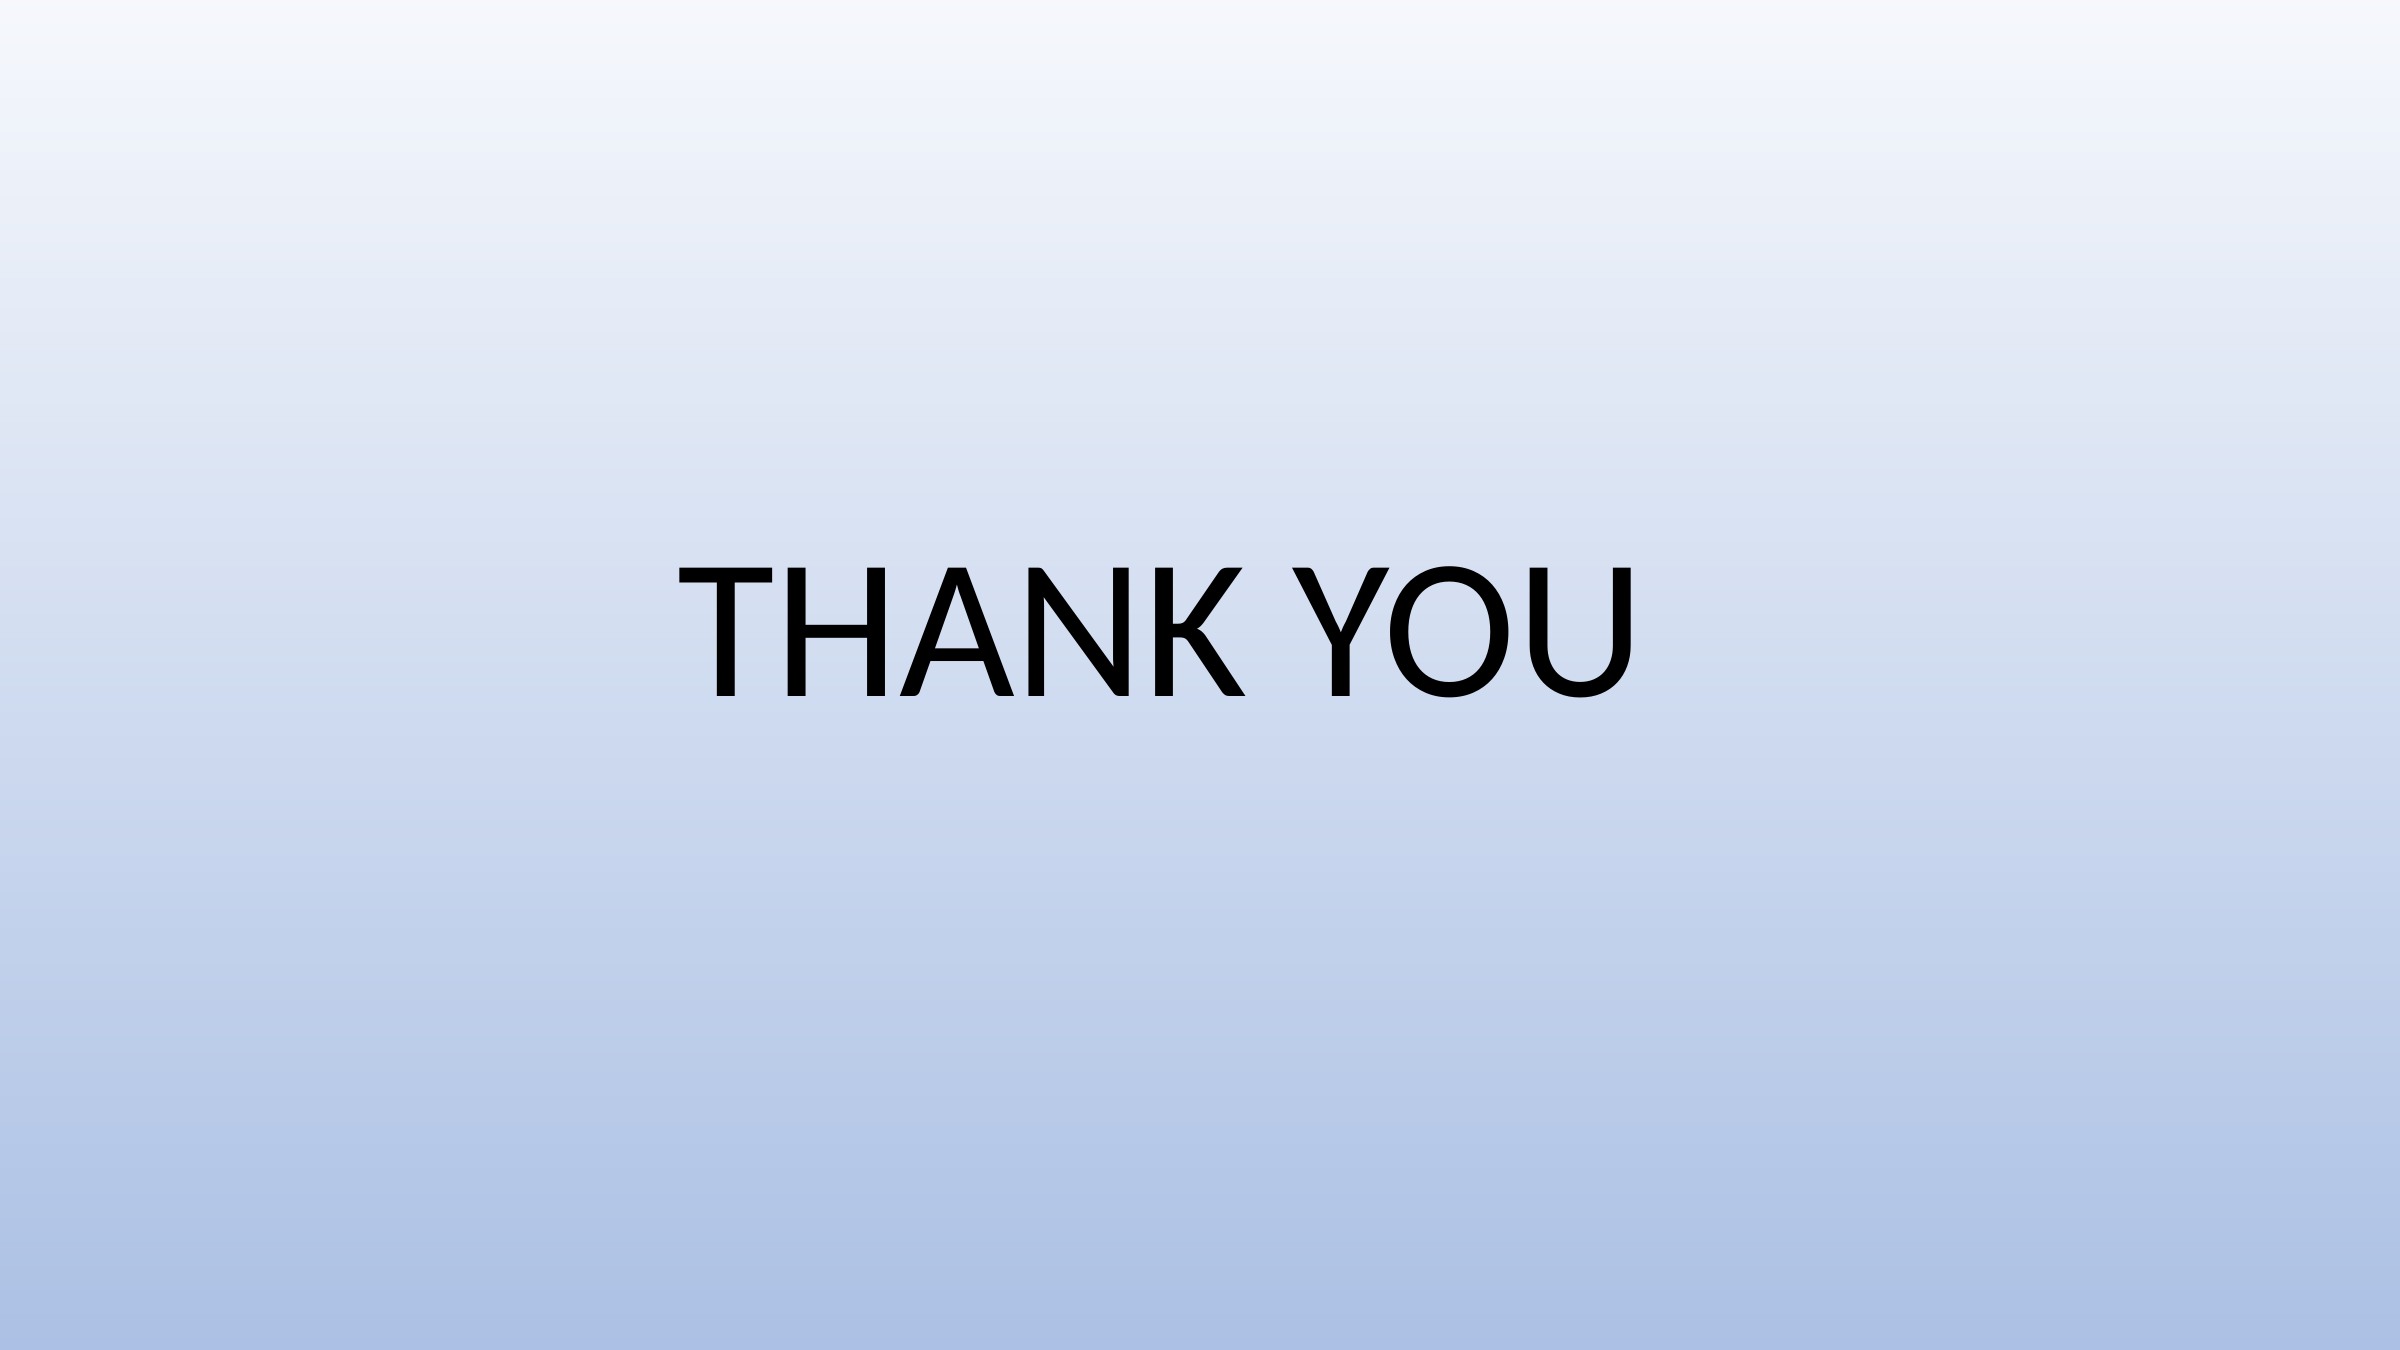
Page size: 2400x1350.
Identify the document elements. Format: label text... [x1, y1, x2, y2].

text_box THANK YOU [278, 322, 2044, 910]
